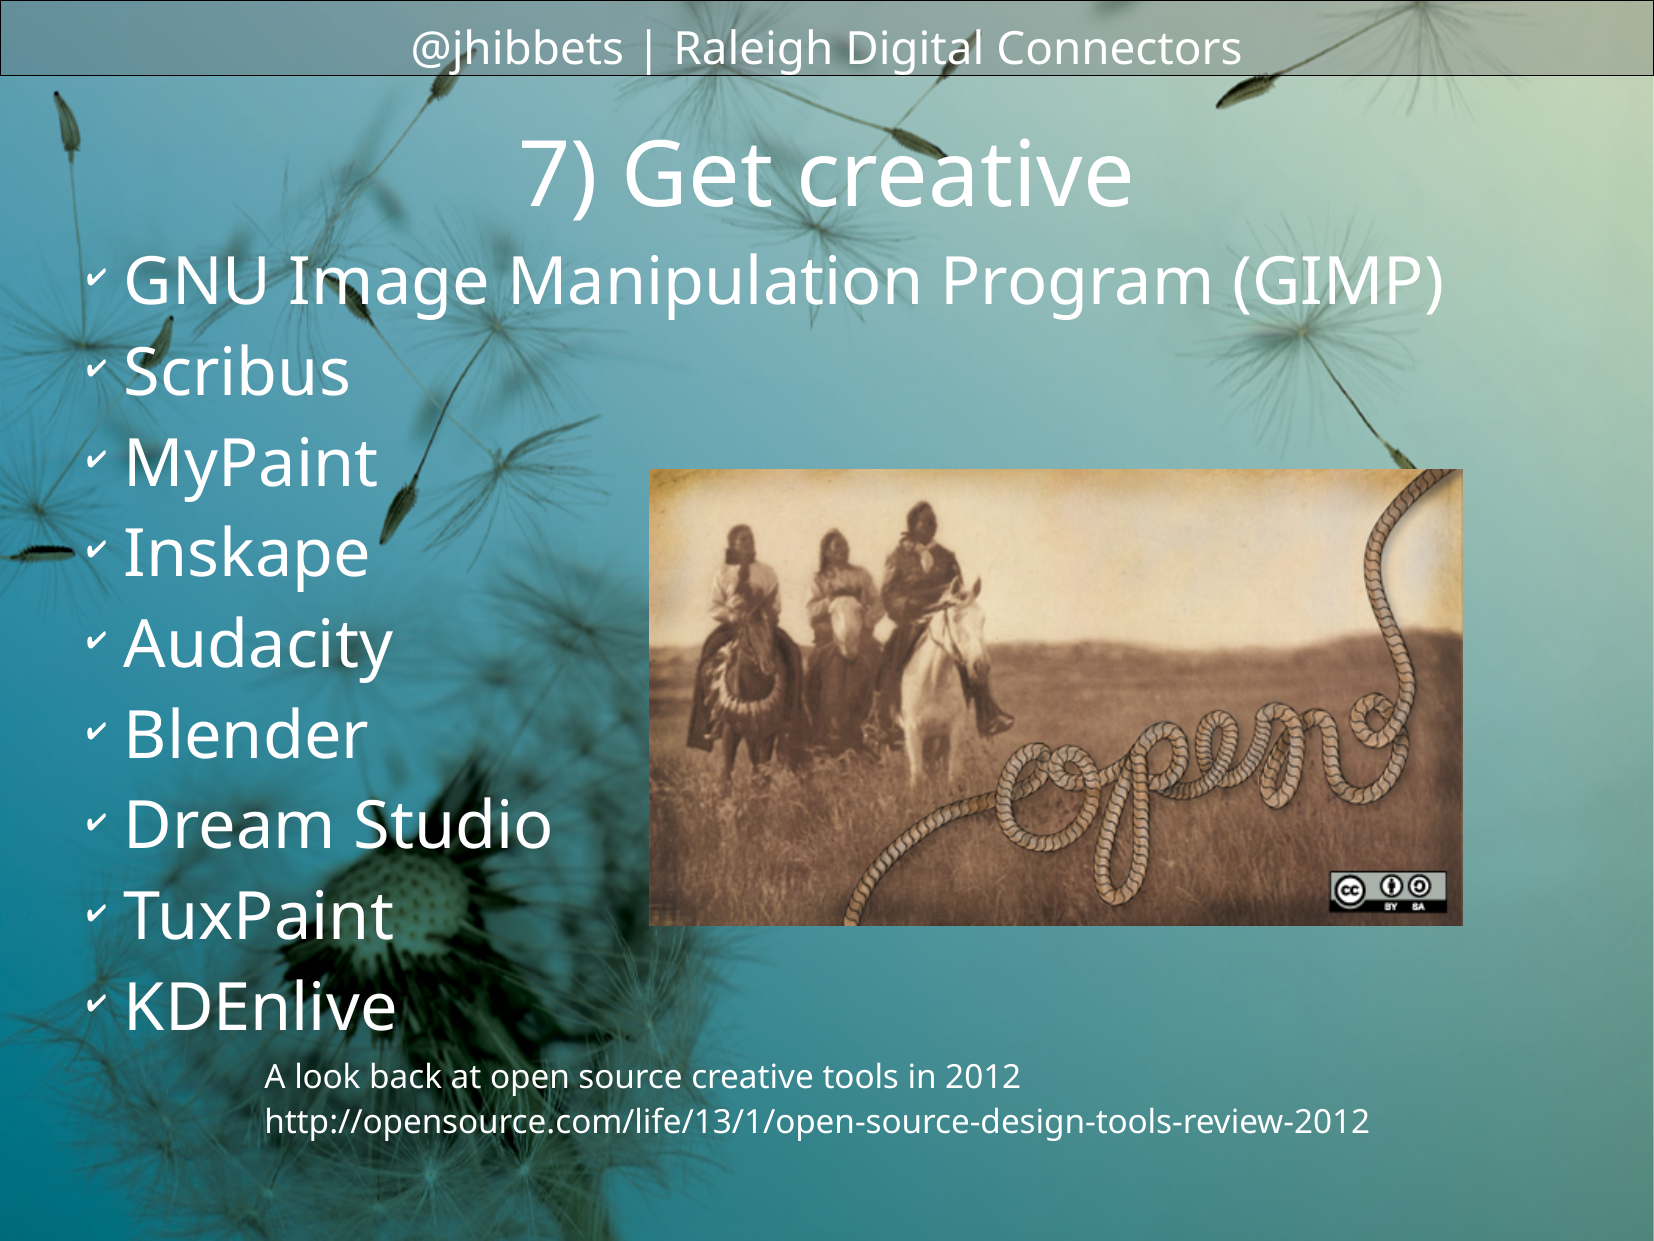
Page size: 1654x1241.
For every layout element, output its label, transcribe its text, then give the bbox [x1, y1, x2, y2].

picture [0, 76, 1654, 1241]
text_box A look back at open source creative tools in 2012 http://opensource.com/life/13/1/open-source-design-tools-review-2012 [249, 1045, 1389, 1135]
text_box GNU Image Manipulation Program (GIMP) Scribus MyPaint Inskape Audacity Blender Dream Studio TuxPaint KDEnlive [86, 244, 1576, 1039]
picture [649, 469, 1463, 926]
title 7) Get creative [82, 67, 1571, 275]
